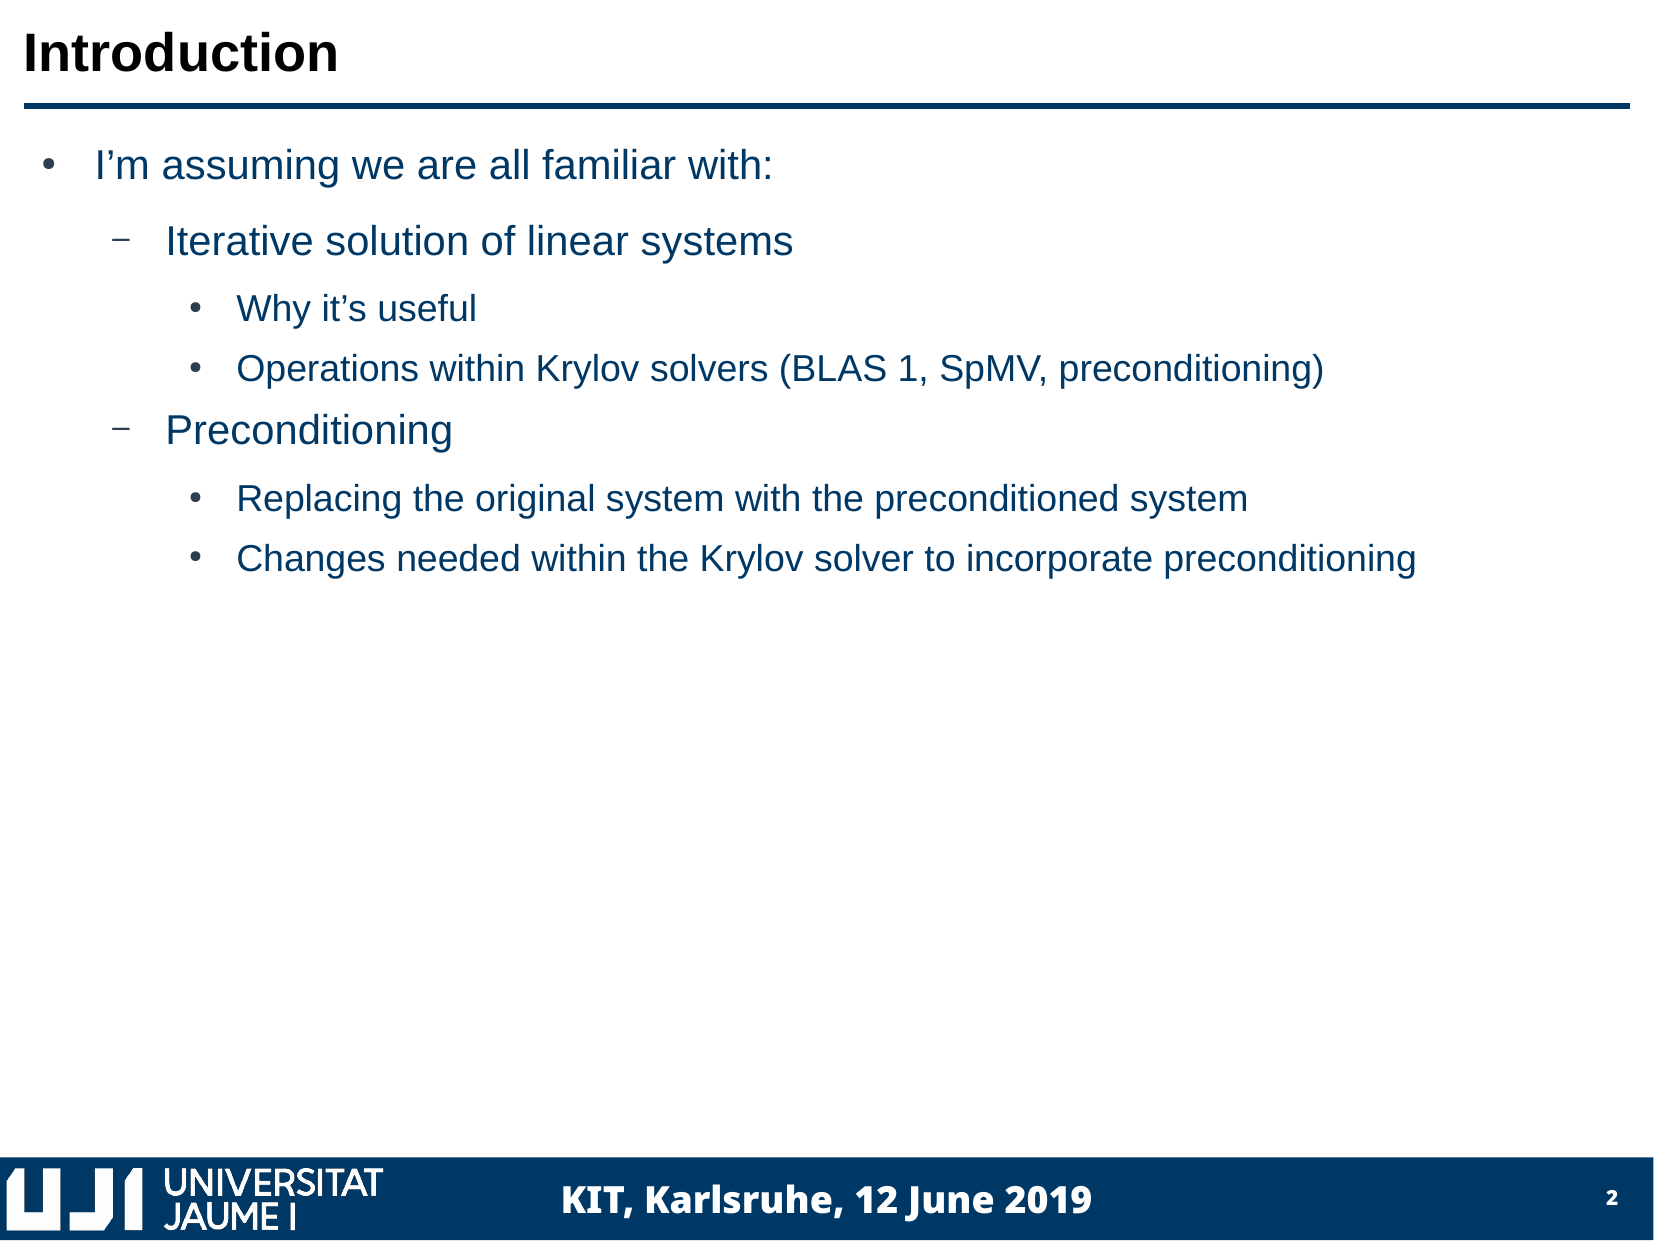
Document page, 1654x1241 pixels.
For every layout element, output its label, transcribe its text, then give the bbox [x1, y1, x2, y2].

title Introduction [23, 0, 1630, 107]
picture [0, 1158, 390, 1241]
list I’m assuming we are all familiar with: Iterative solution of linear systems Why it’s useful Operations within Krylov solvers (BLAS 1, SpMV, preconditioning) Preconditioning Replacing the original system with the preconditioned system Changes needed within the Krylov solver to incorporate preconditioning [23, 141, 1630, 1134]
